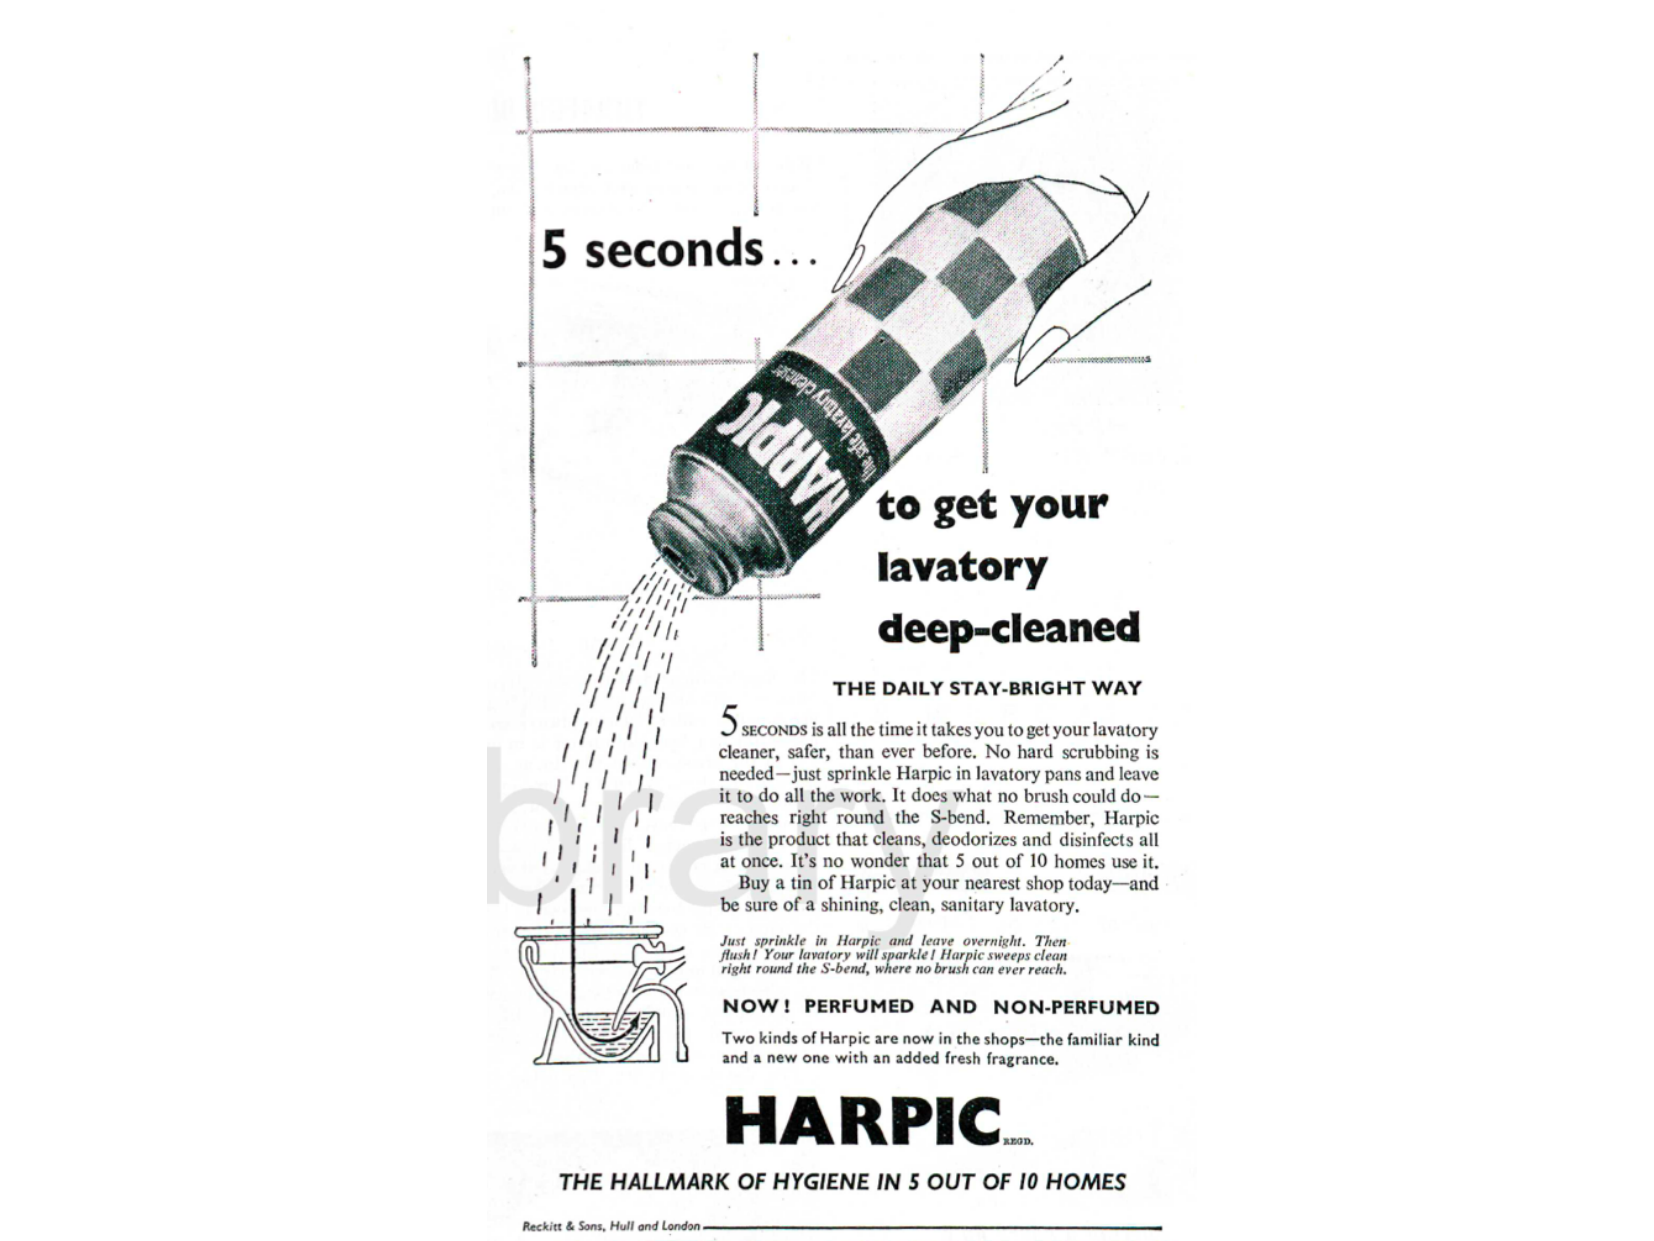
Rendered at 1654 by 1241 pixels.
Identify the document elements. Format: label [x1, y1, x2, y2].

picture [487, 9, 1197, 1241]
